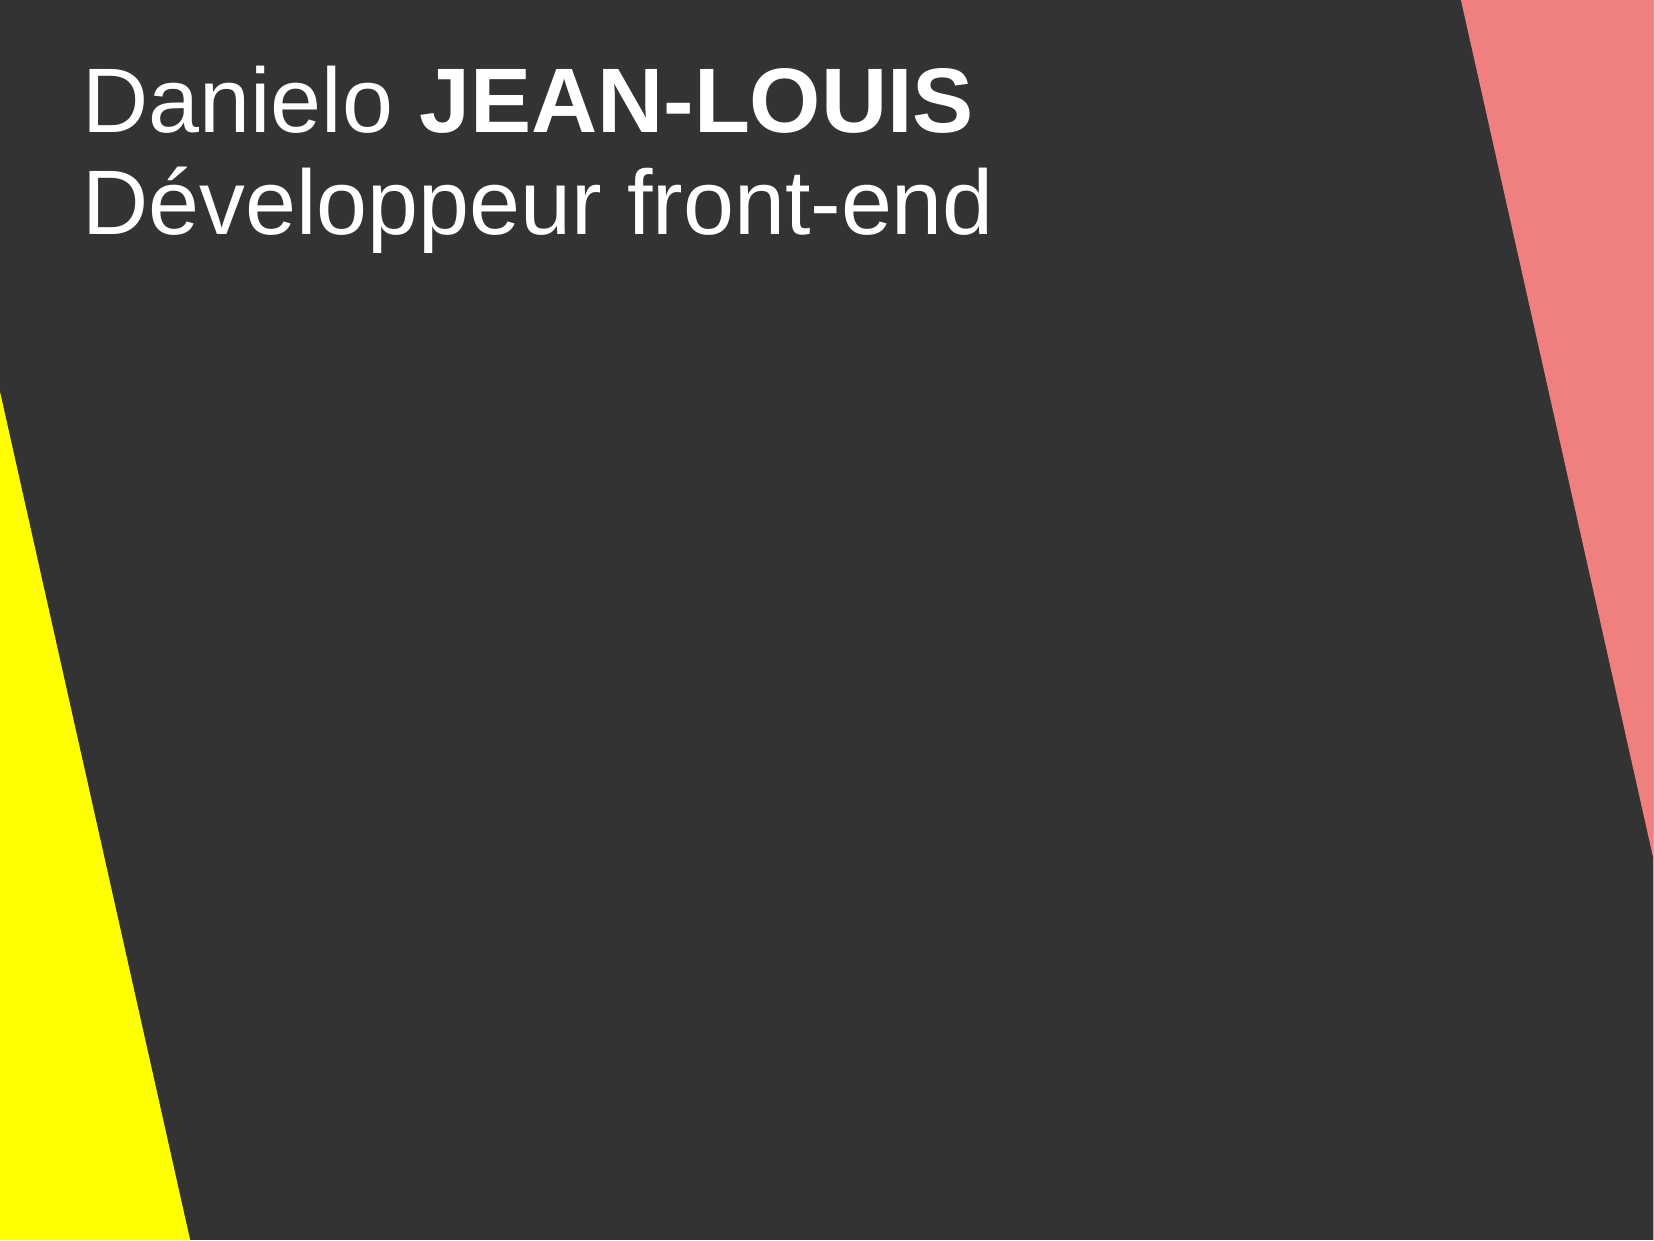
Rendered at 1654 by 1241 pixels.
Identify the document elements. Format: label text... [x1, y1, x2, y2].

subtitle Danielo JEAN-LOUIS Développeur front-end [82, 49, 1571, 1010]
text_box [1460, 0, 1654, 862]
text_box [0, 391, 191, 1241]
